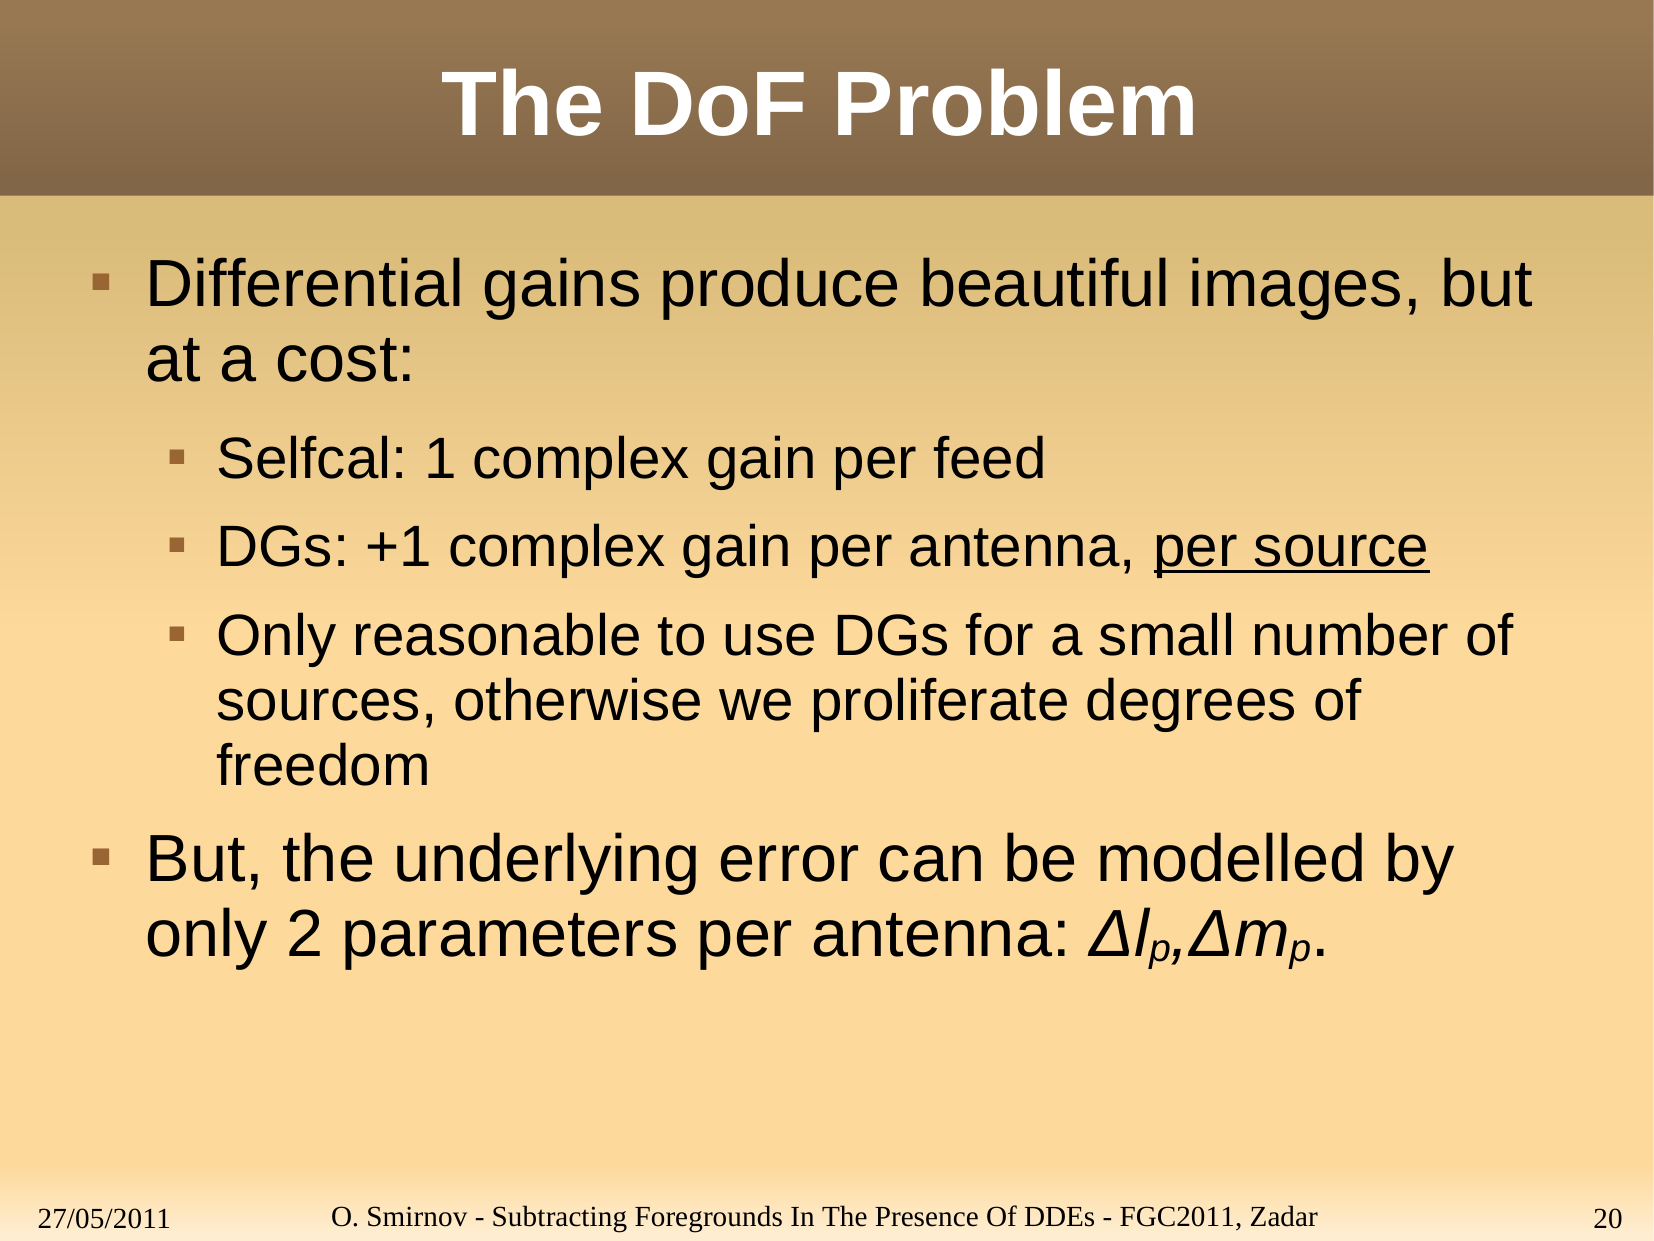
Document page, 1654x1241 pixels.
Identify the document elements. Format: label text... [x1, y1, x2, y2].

list Differential gains produce beautiful images, but at a cost: Selfcal: 1 complex gain per feed DGs: +1 complex gain per antenna, per source Only reasonable to use DGs for a small number of sources, otherwise we proliferate degrees of freedom But, the underlying error can be modelled by only 2 parameters per antenna: Δlp,Δmp. [75, 246, 1564, 1097]
picture [0, 0, 1654, 1241]
title The DoF Problem [76, 7, 1565, 200]
